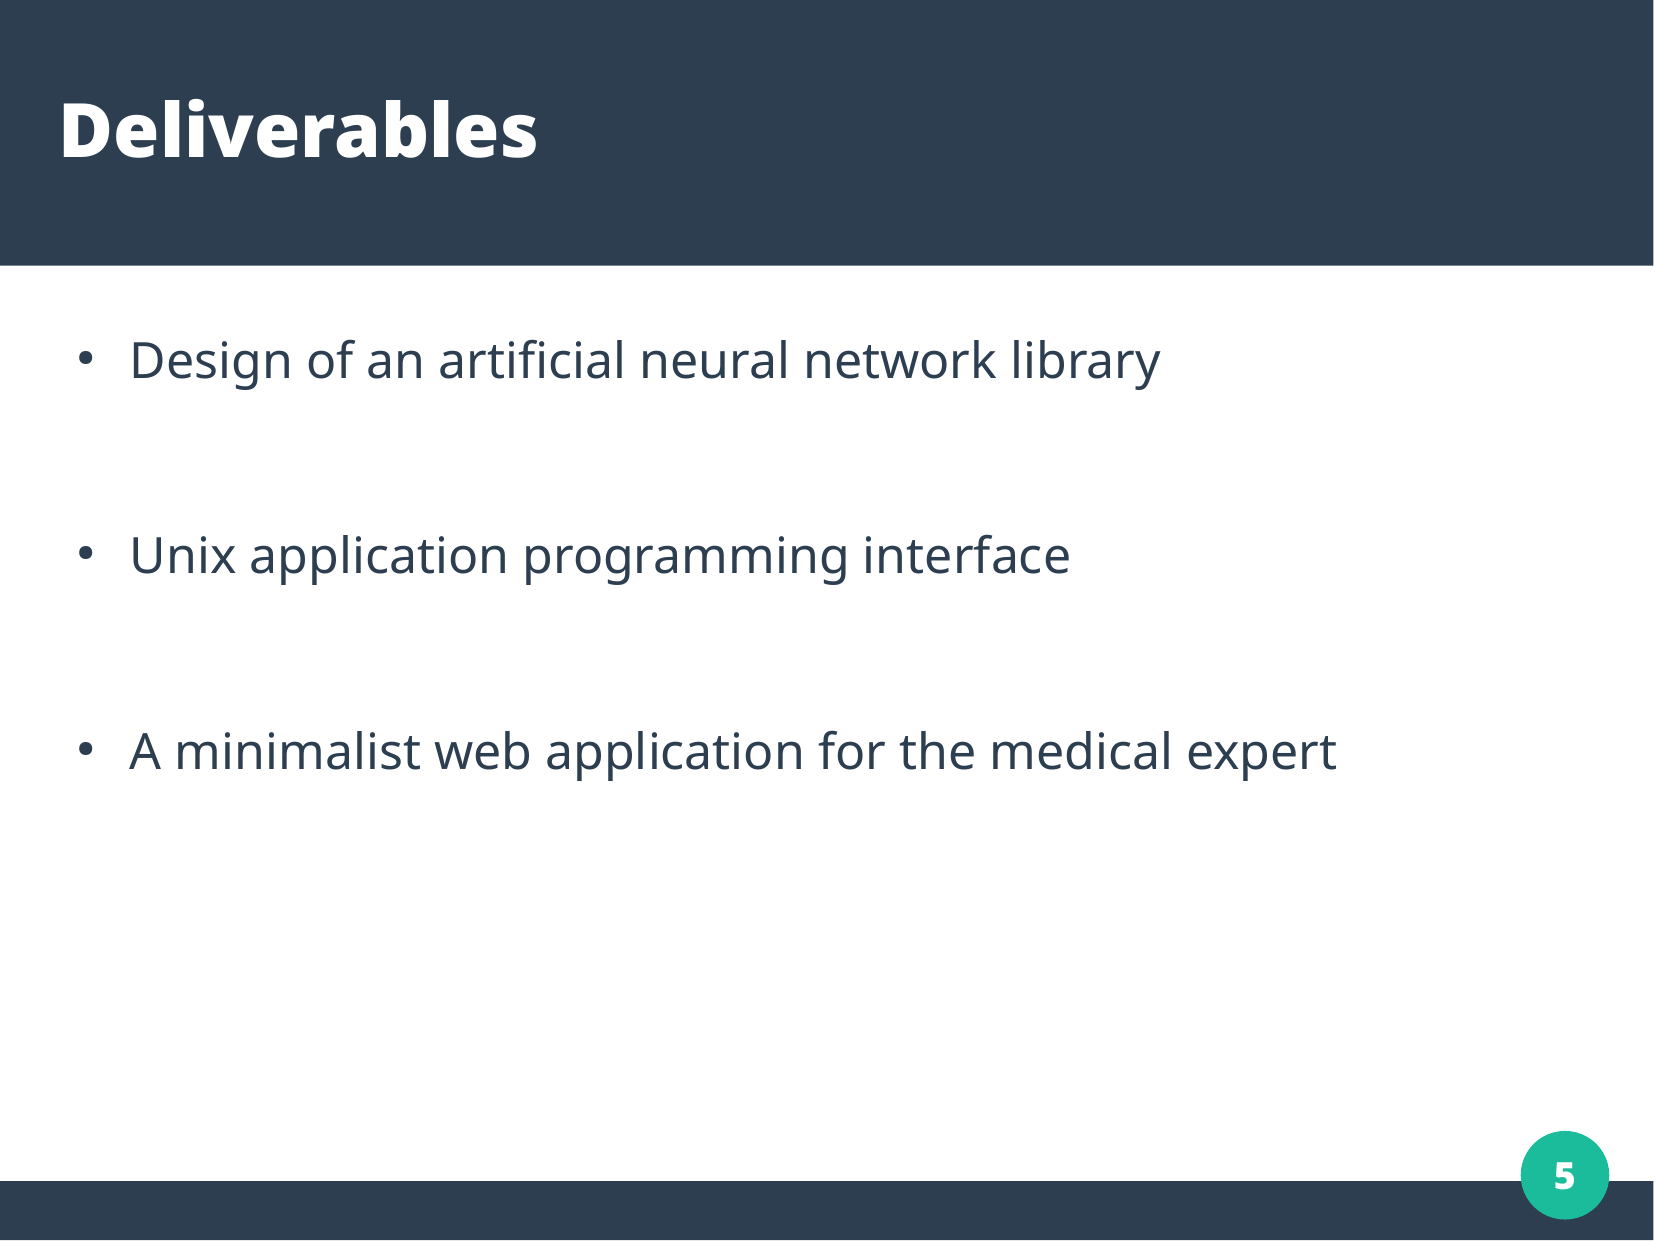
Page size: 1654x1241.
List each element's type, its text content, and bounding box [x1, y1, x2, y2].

list Design of an artificial neural network library Unix application programming interface A minimalist web application for the medical expert [59, 324, 1595, 1152]
title Deliverables [59, 49, 1595, 207]
